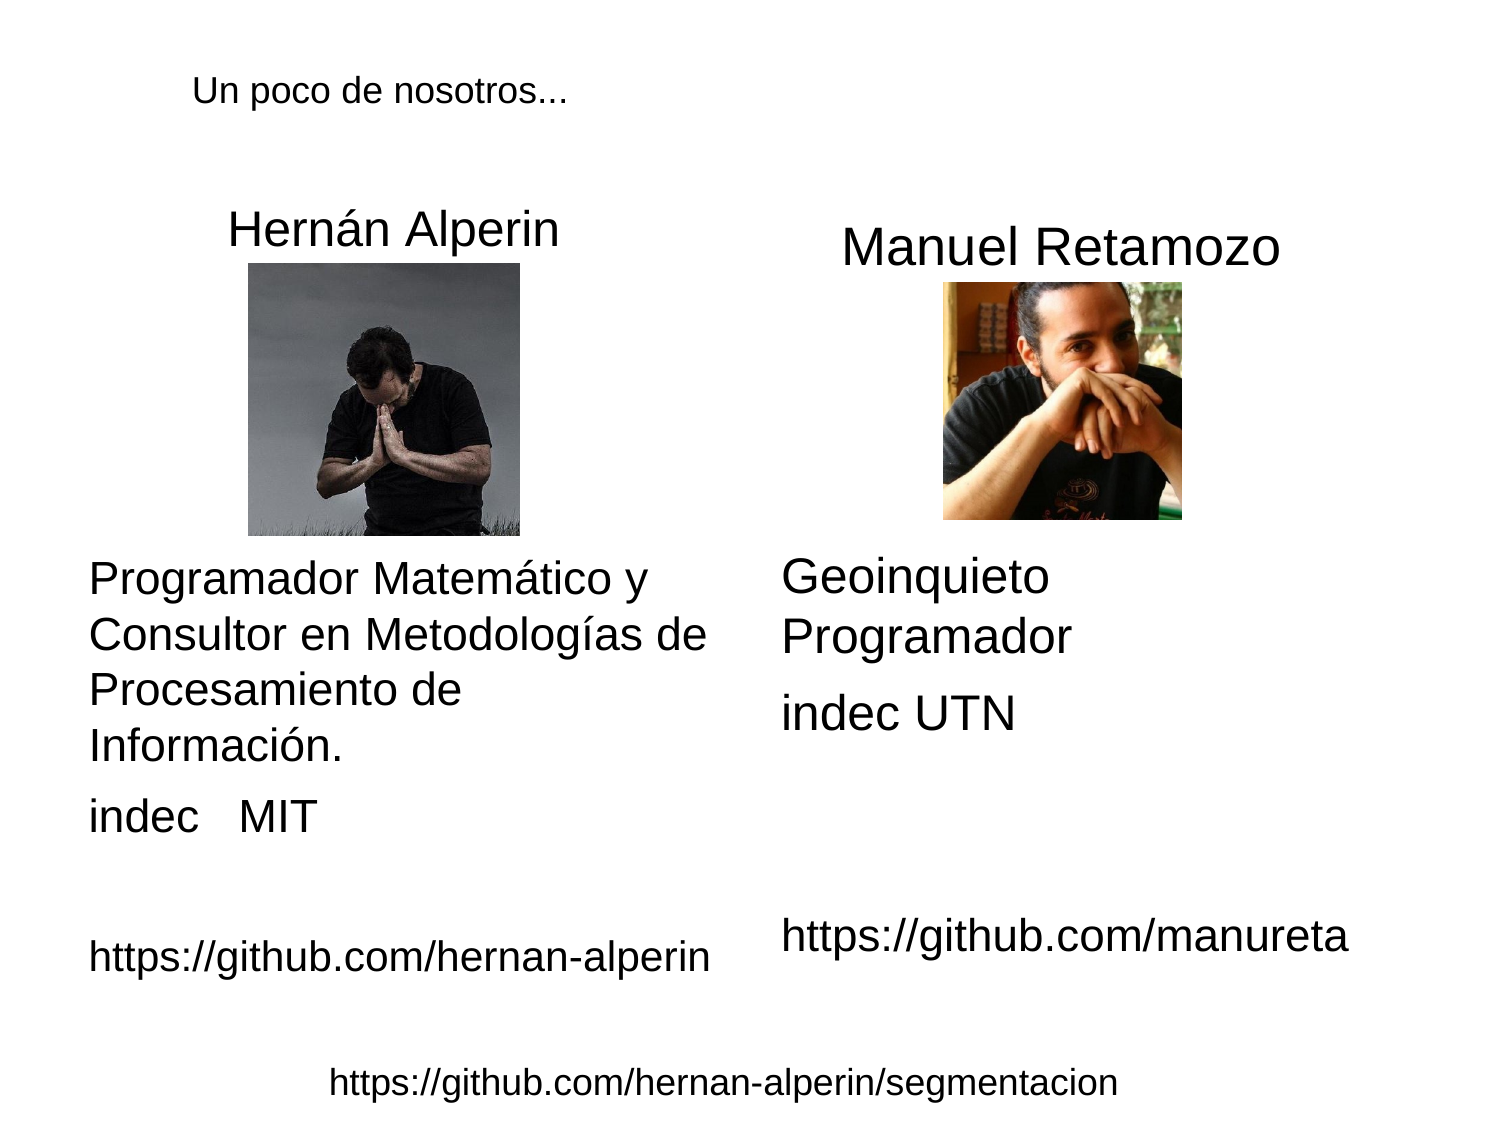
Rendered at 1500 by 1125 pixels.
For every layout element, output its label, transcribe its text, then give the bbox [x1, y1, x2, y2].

text_box Un poco de nosotros... [177, 59, 1217, 119]
list Geoinquieto Programador indec UTN https://github.com/manureta [766, 262, 1425, 1005]
list Programador Matemático y Consultor en Metodologías de Procesamiento de Información. indec MIT https://github.com/hernan-alperin [73, 285, 733, 1028]
text_box Manuel Retamozo [826, 203, 1298, 262]
picture [248, 263, 520, 536]
text_box https://github.com/hernan-alperin/segmentacion [313, 1050, 1134, 1111]
text_box Hernán Alperin [212, 188, 579, 264]
